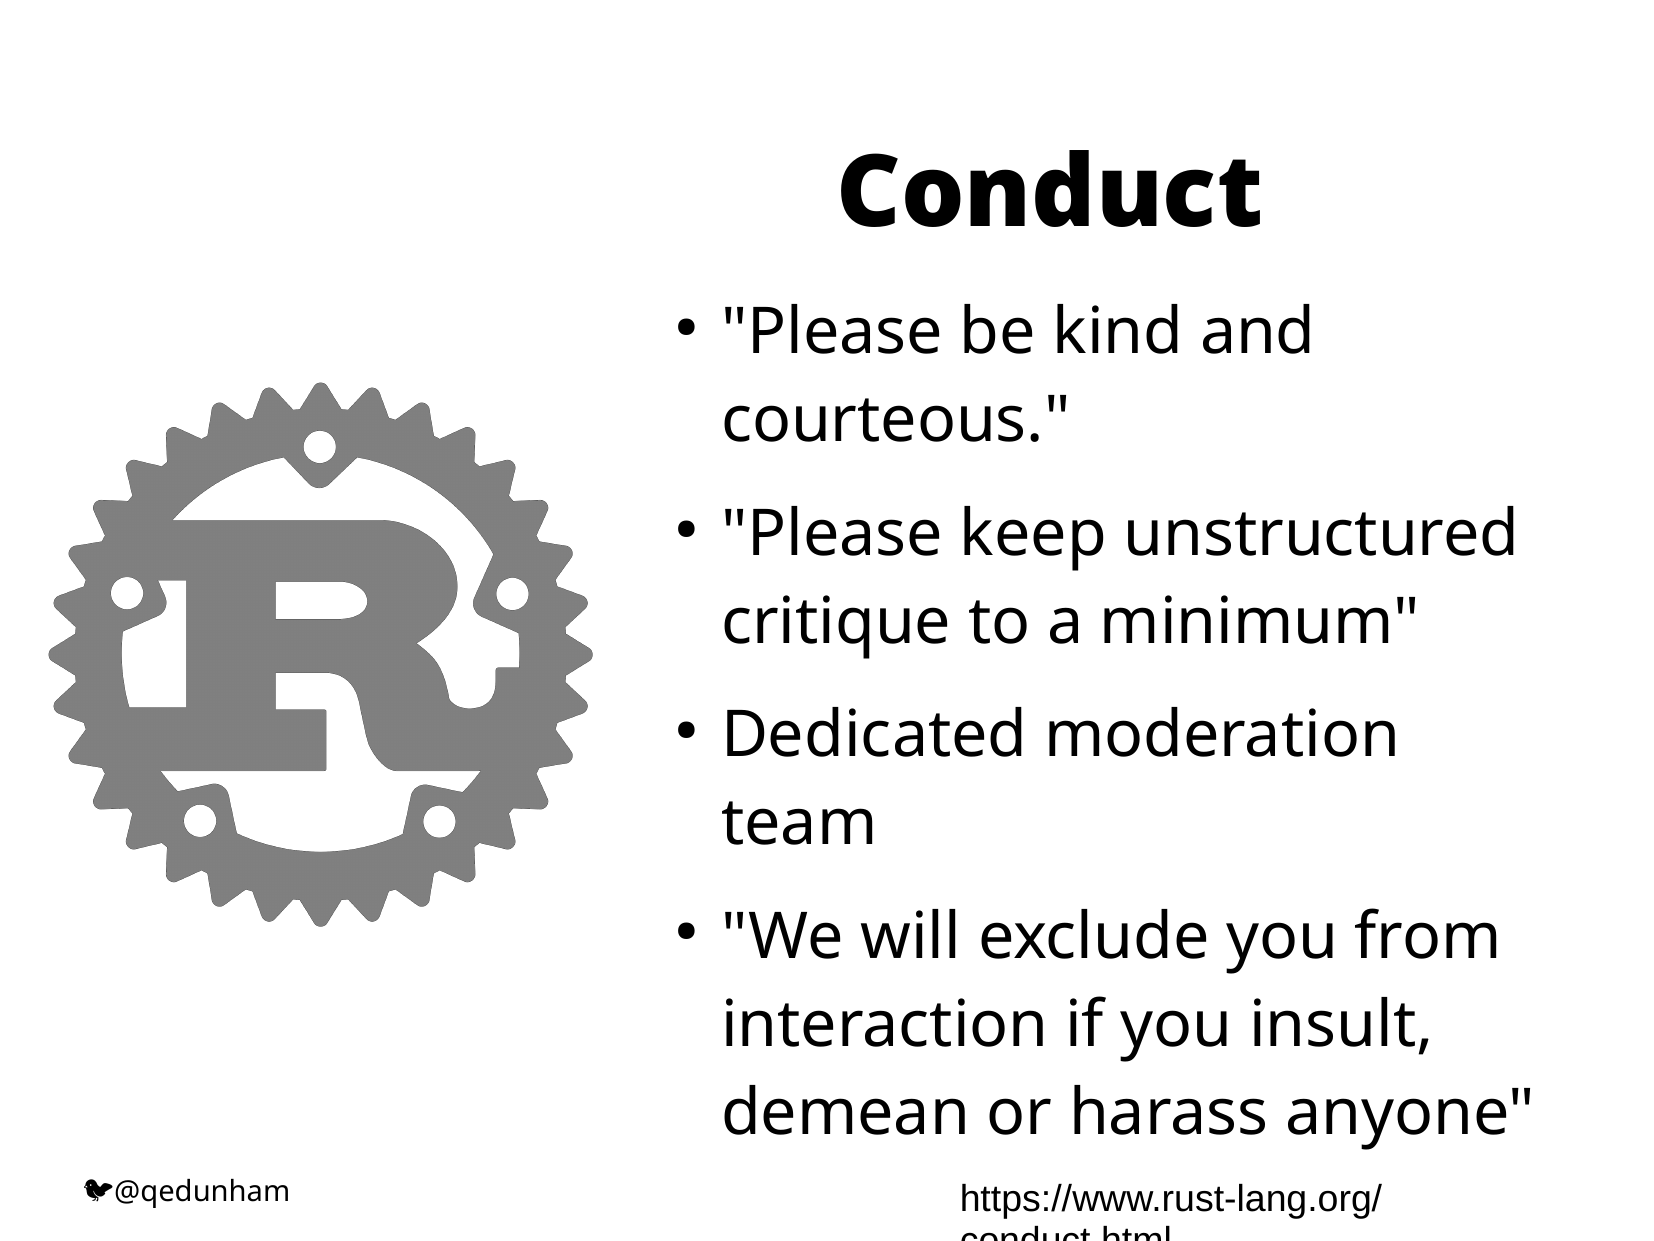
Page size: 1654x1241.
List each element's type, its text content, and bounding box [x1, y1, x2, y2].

text_box https://www.rust-lang.org/conduct.html [945, 1170, 1610, 1227]
picture [45, 379, 596, 931]
title Conduct [539, 45, 1561, 331]
list "Please be kind and courteous." "Please keep unstructured critique to a minimum" Dedicated moderation team "We will exclude you from interaction if you insult, demean or harass anyone" [660, 285, 1571, 1156]
